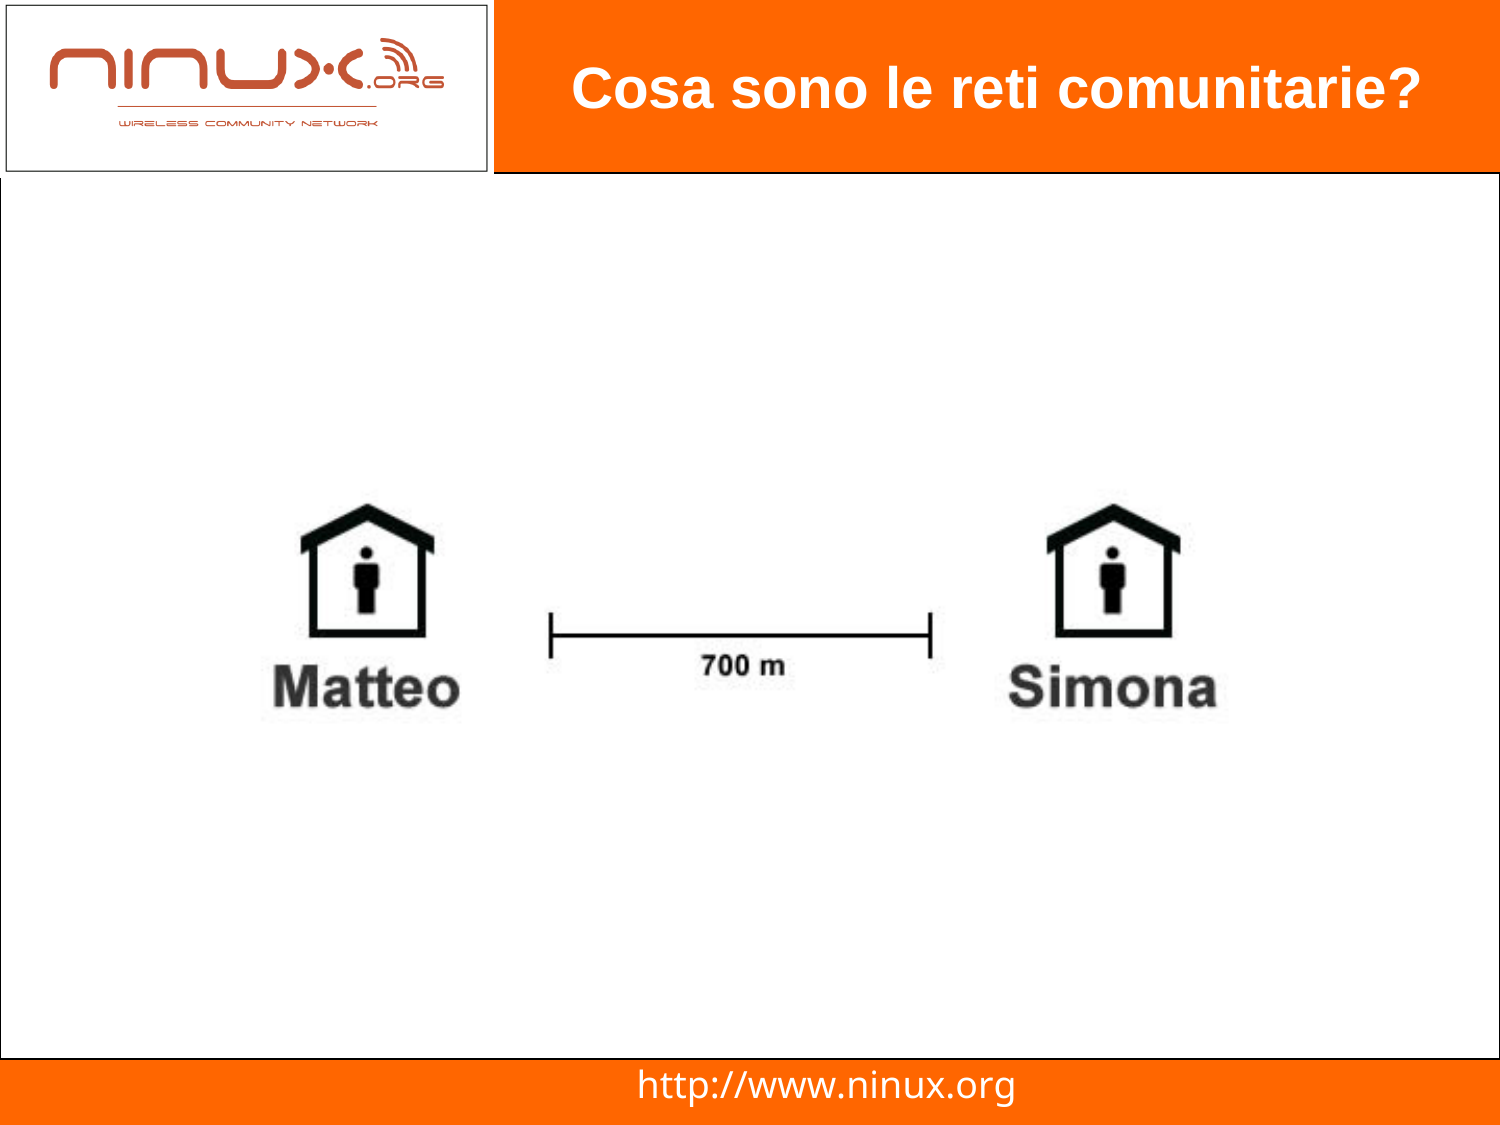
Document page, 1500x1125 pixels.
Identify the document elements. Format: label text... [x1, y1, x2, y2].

text_box http://www.ninux.org [621, 1053, 1159, 1125]
title Cosa sono le reti comunitarie? [495, 17, 1500, 160]
picture [0, 0, 494, 178]
picture [95, 423, 1406, 797]
